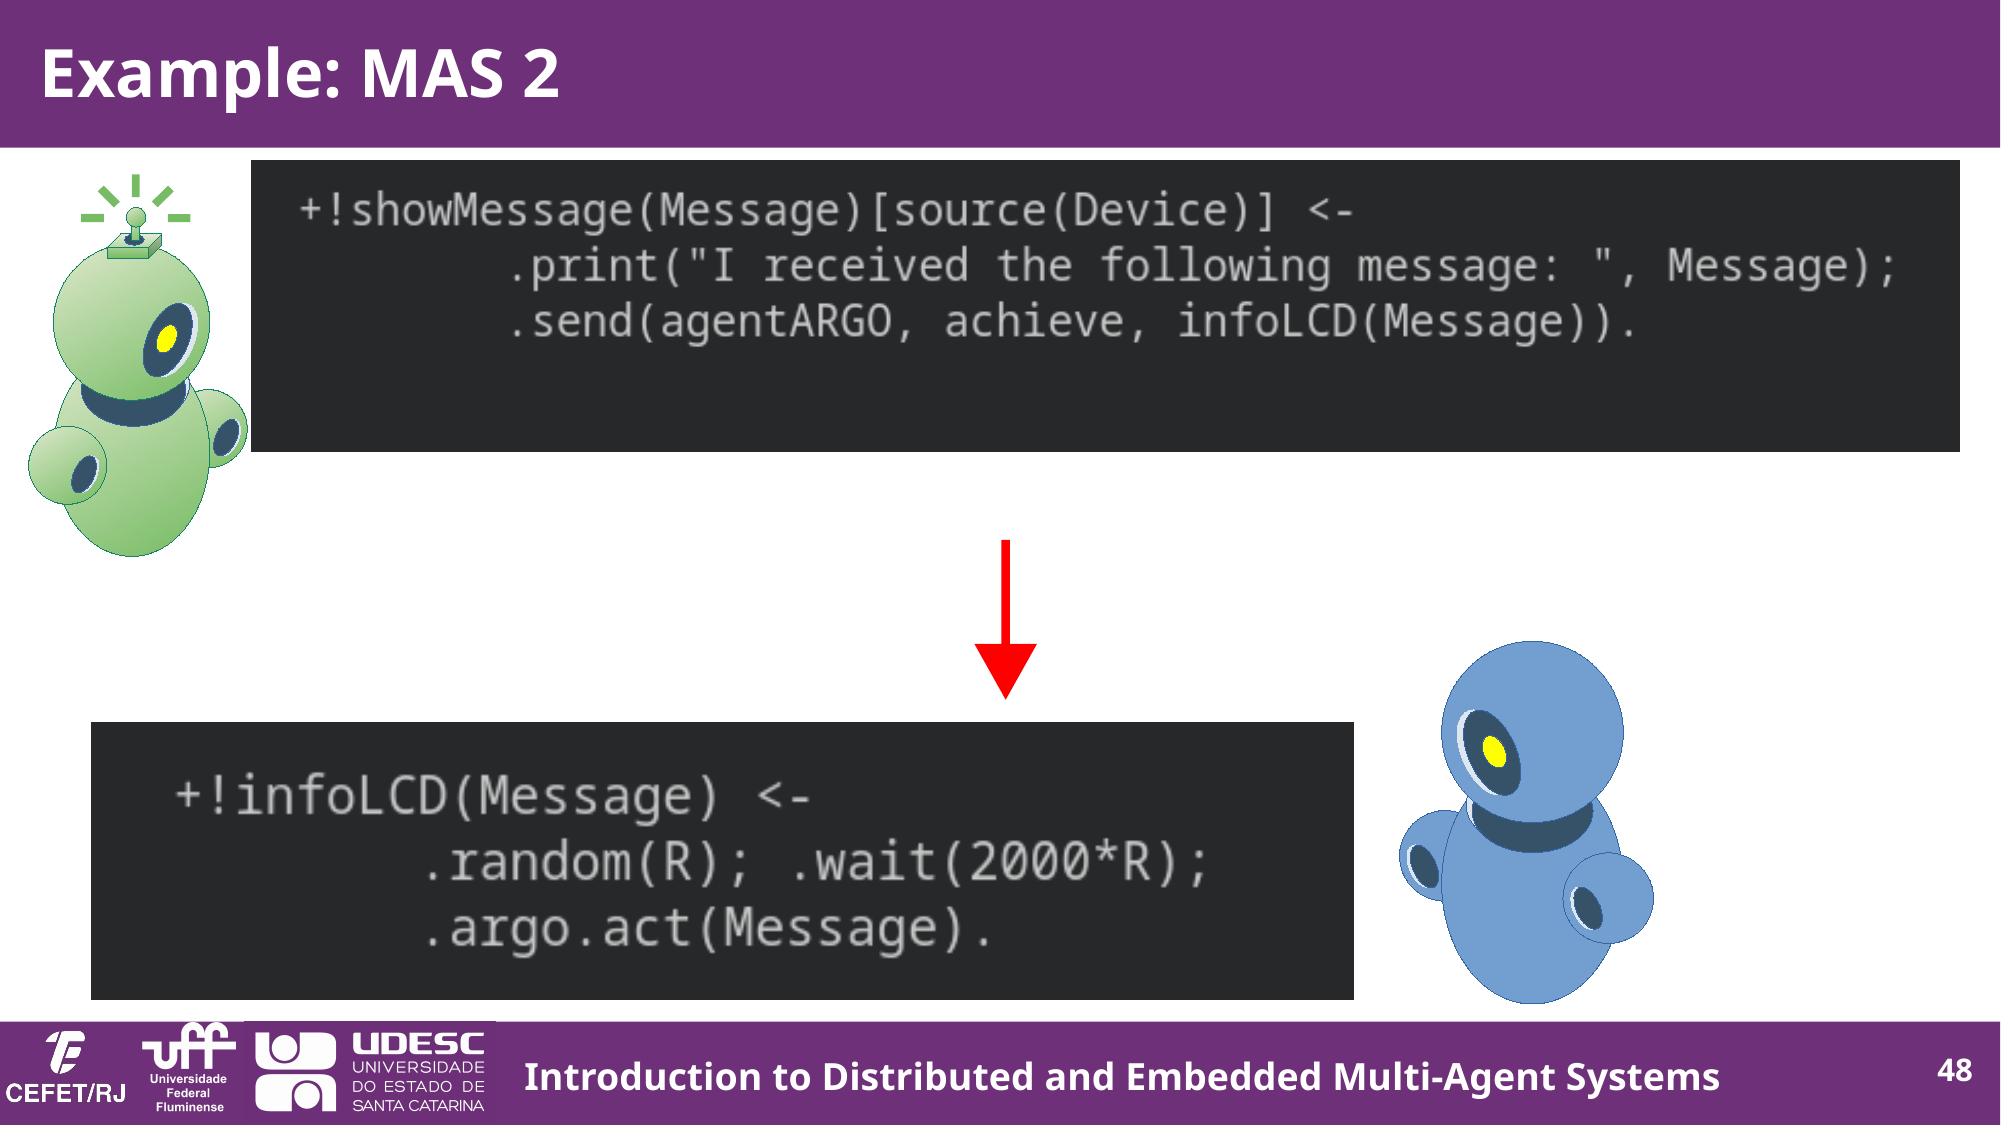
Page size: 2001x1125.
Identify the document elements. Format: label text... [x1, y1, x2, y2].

text_box [81, 213, 104, 223]
picture [141, 1021, 237, 1117]
picture [91, 722, 1354, 1000]
picture [244, 1021, 496, 1123]
text_box Example: MAS 2 [25, 23, 1999, 119]
text_box [167, 214, 191, 223]
text_box [151, 185, 174, 208]
text_box [974, 539, 1038, 700]
picture [251, 160, 1960, 452]
text_box [28, 235, 248, 557]
text_box [1399, 641, 1654, 1004]
text_box [131, 174, 140, 198]
picture [6, 1009, 125, 1125]
text_box [97, 185, 120, 208]
text_box [124, 207, 146, 246]
